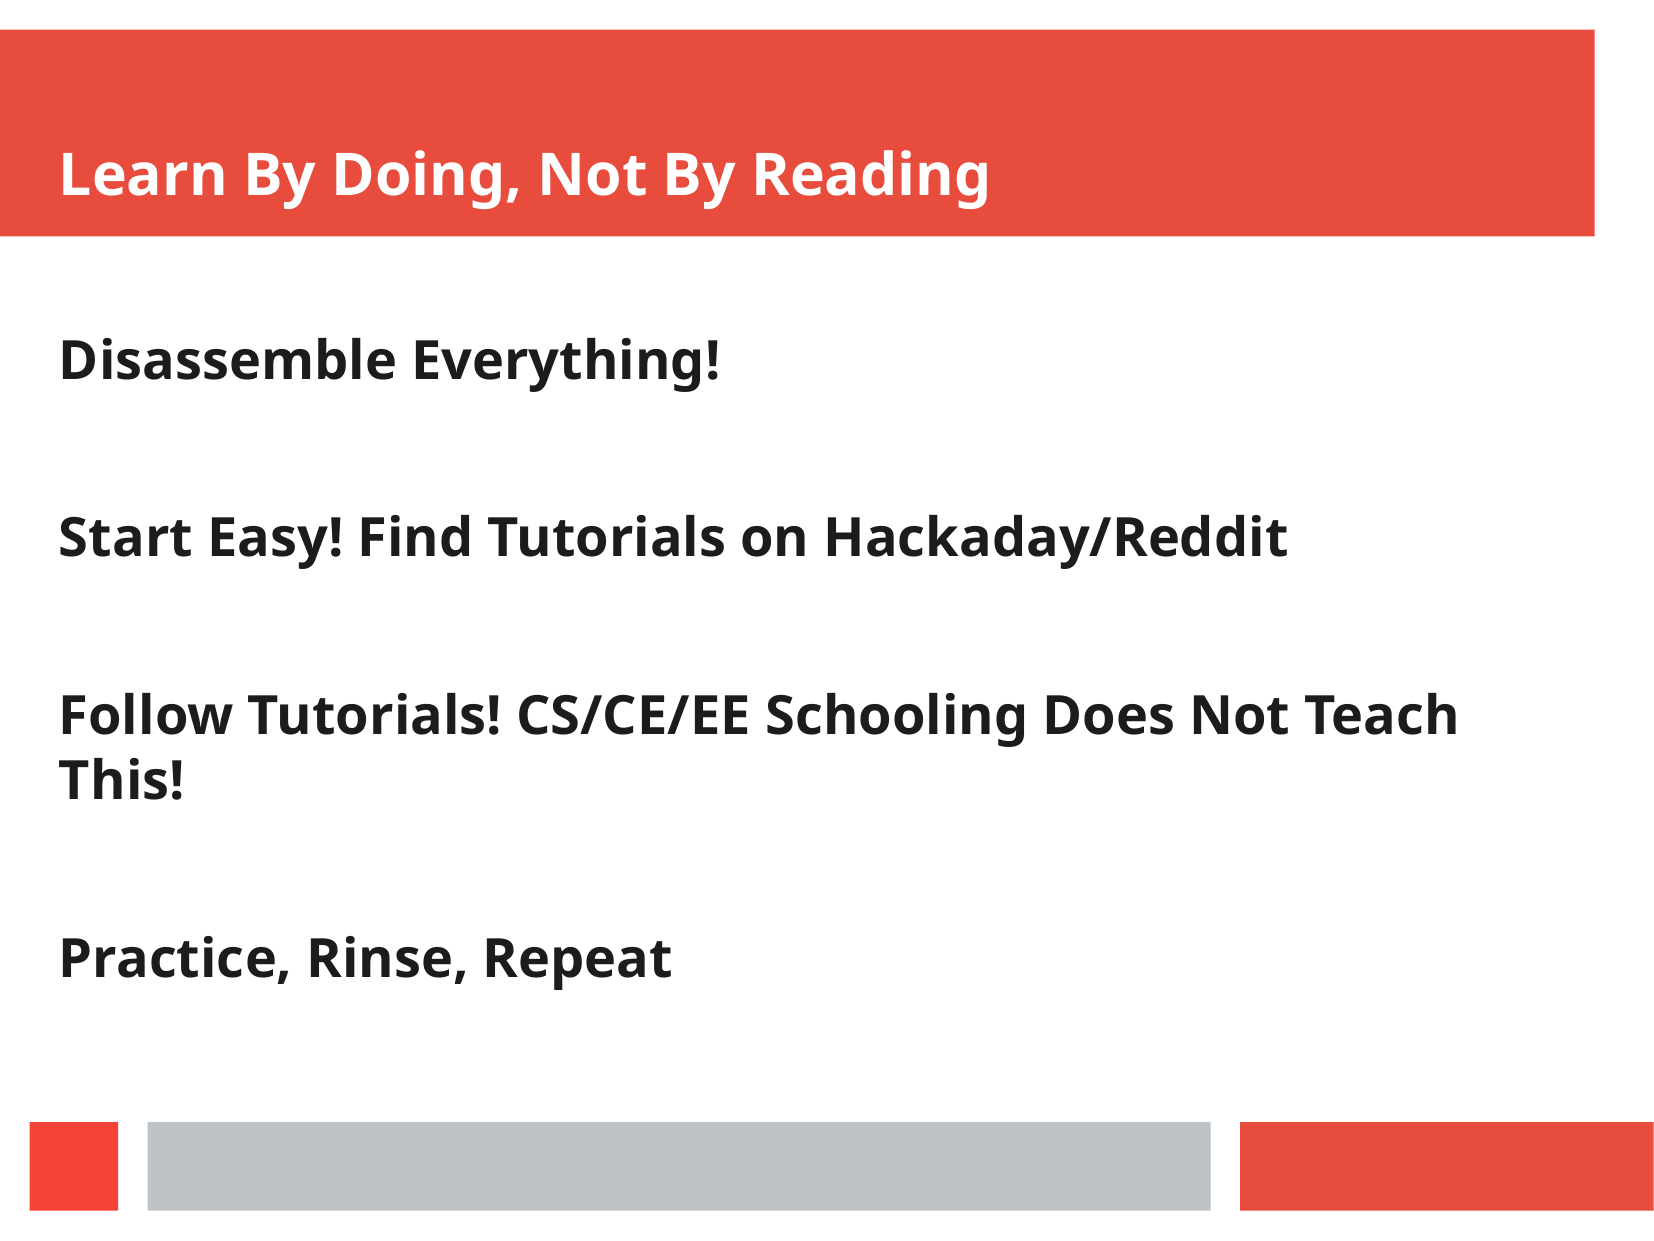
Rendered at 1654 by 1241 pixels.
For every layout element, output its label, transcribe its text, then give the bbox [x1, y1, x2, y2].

title Learn By Doing, Not By Reading [59, 59, 1595, 207]
list Disassemble Everything! Start Easy! Find Tutorials on Hackaday/Reddit Follow Tutorials! CS/CE/EE Schooling Does Not Teach This! Practice, Rinse, Repeat [59, 324, 1595, 1093]
